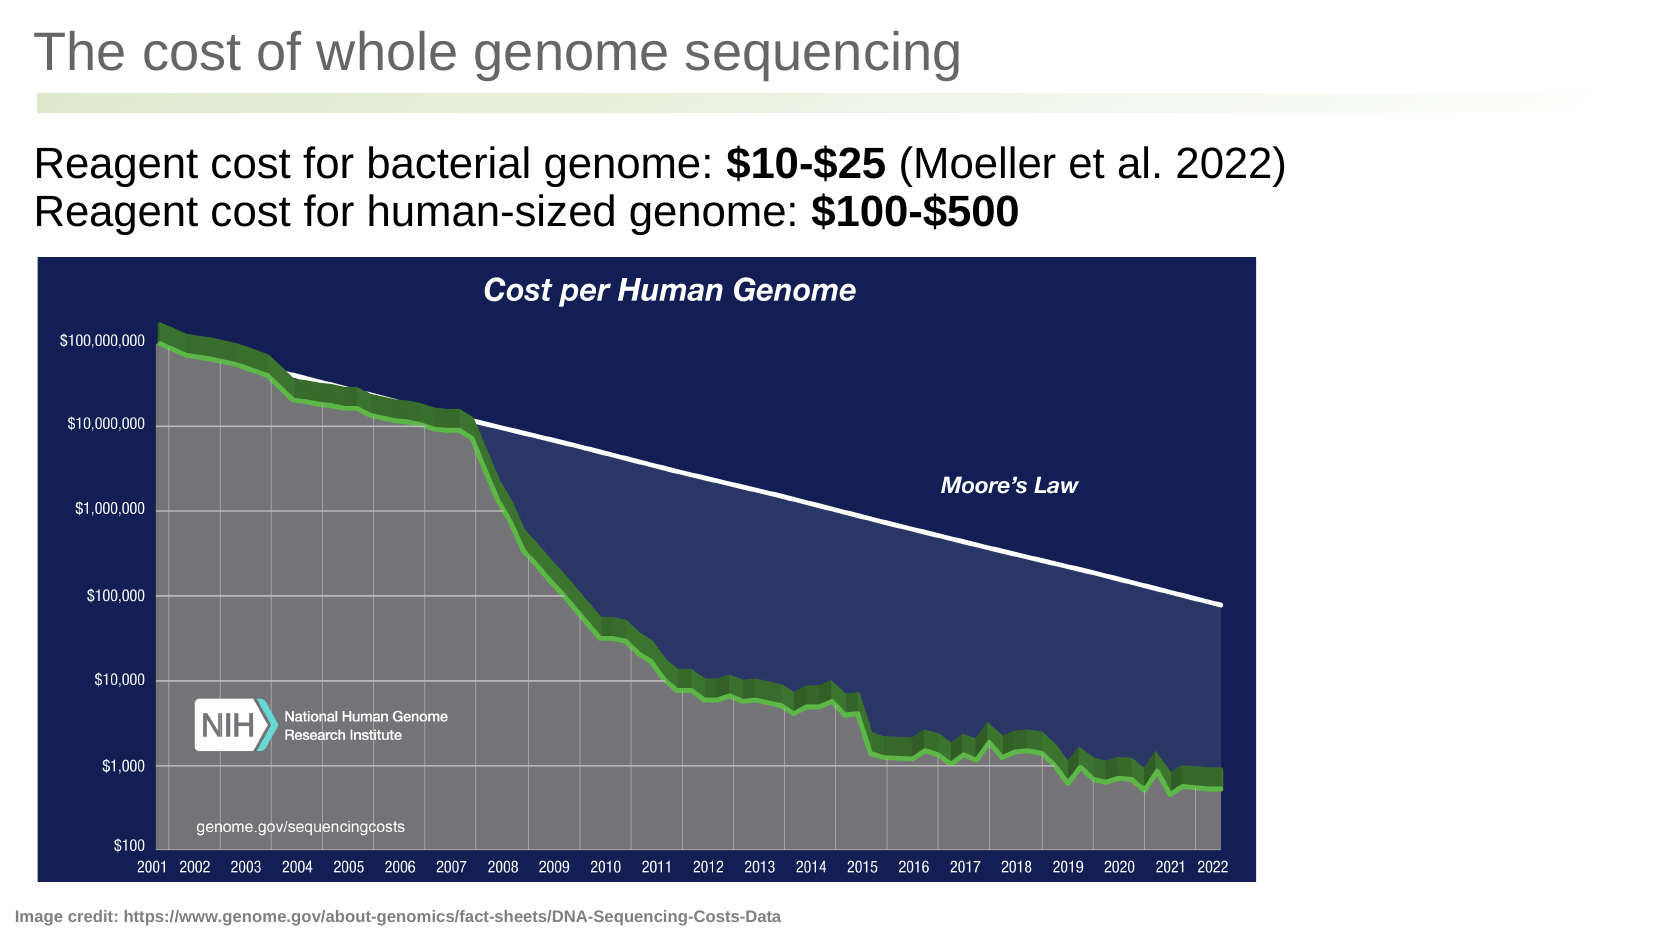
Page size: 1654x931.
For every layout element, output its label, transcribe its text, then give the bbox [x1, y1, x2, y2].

text_box The cost of whole genome sequencing [18, 14, 1632, 131]
text_box Image credit: https://www.genome.gov/about-genomics/fact-sheets/DNA-Sequencing-Costs-Data [0, 900, 1651, 931]
text_box Reagent cost for bacterial genome: $10-$25 (Moeller et al. 2022) Reagent cost for human-sized genome: $100-$500 [18, 131, 1632, 293]
picture [37, 293, 1257, 882]
text_box [37, 93, 1632, 113]
